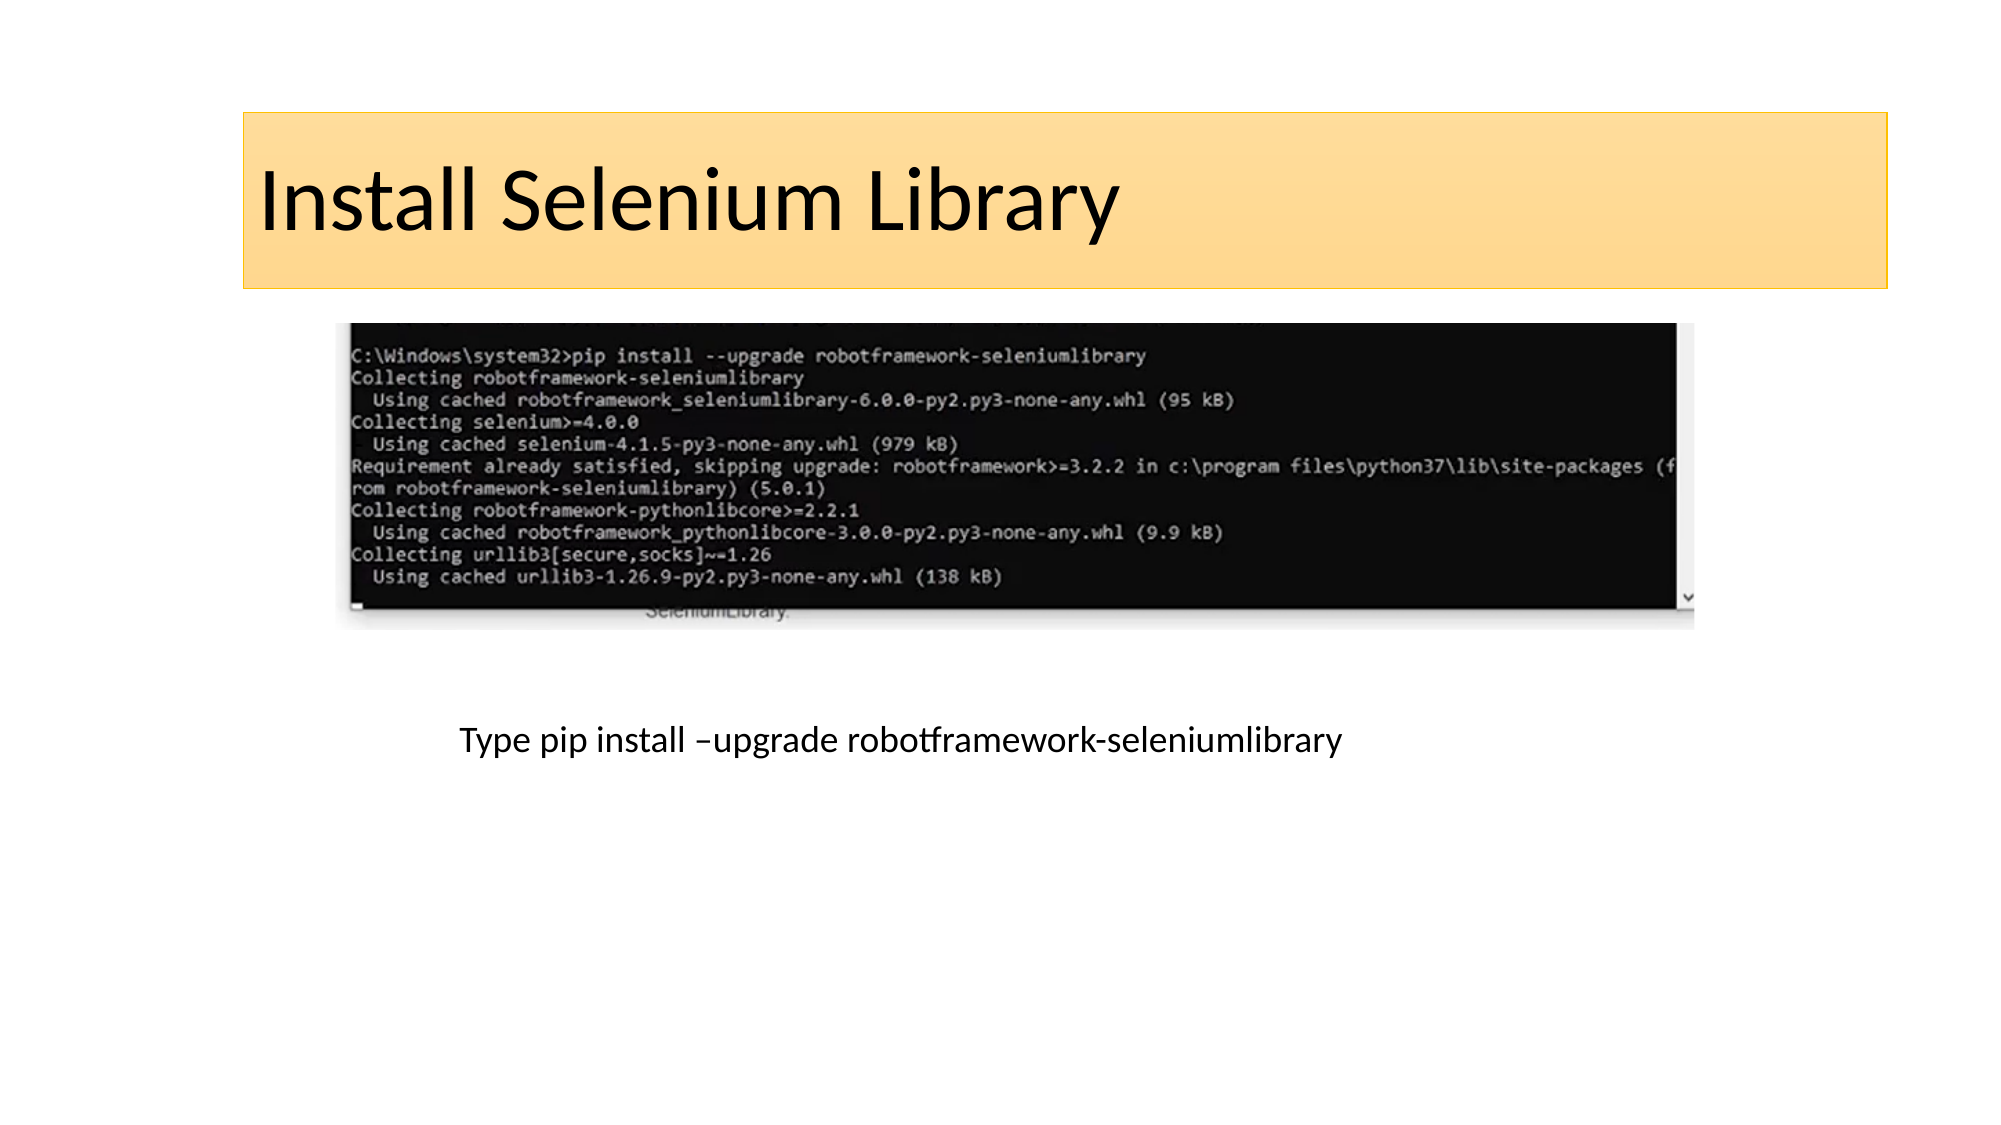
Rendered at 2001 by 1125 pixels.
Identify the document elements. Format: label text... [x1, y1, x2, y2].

picture [335, 323, 1695, 630]
title Install Selenium Library [243, 112, 1887, 289]
text_box Type pip install –upgrade robotframework-seleniumlibrary [444, 707, 1493, 769]
